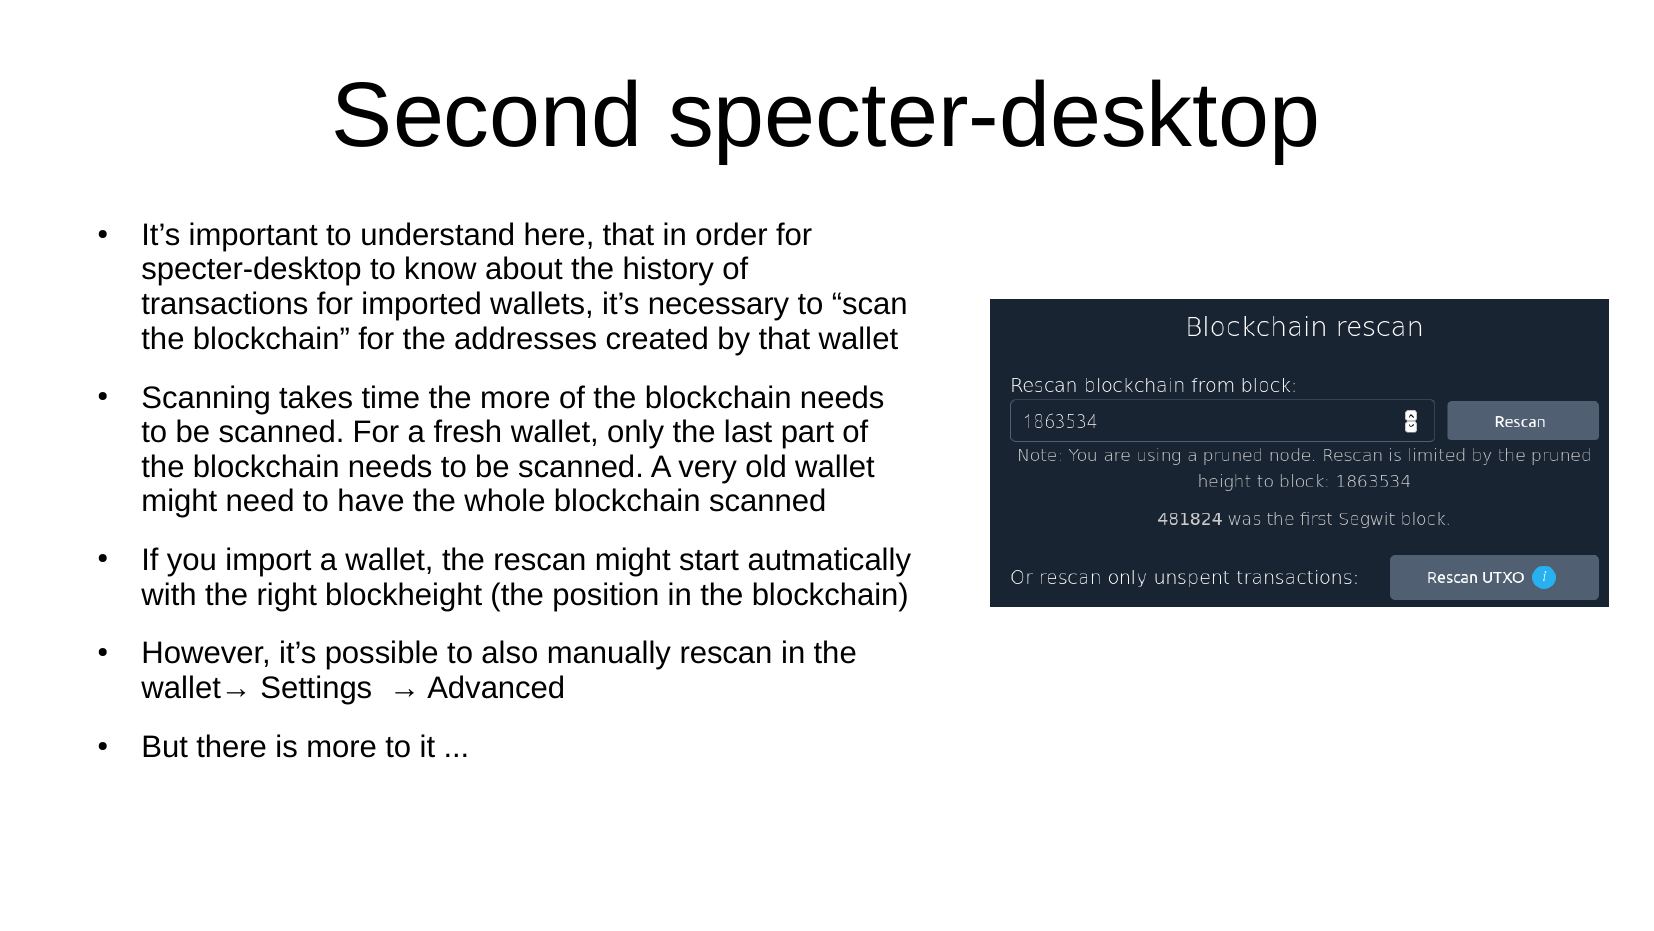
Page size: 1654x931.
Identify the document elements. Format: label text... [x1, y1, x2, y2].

list It’s important to understand here, that in order for specter-desktop to know about the history of transactions for imported wallets, it’s necessary to “scan the blockchain” for the addresses created by that wallet Scanning takes time the more of the blockchain needs to be scanned. For a fresh wallet, only the last part of the blockchain needs to be scanned. A very old wallet might need to have the whole blockchain scanned If you import a wallet, the rescan might start autmatically with the right blockheight (the position in the blockchain) However, it’s possible to also manually rescan in the wallet→ Settings → Advanced But there is more to it ... [82, 217, 916, 841]
title Second specter-desktop [82, 37, 1571, 193]
picture [990, 299, 1609, 607]
